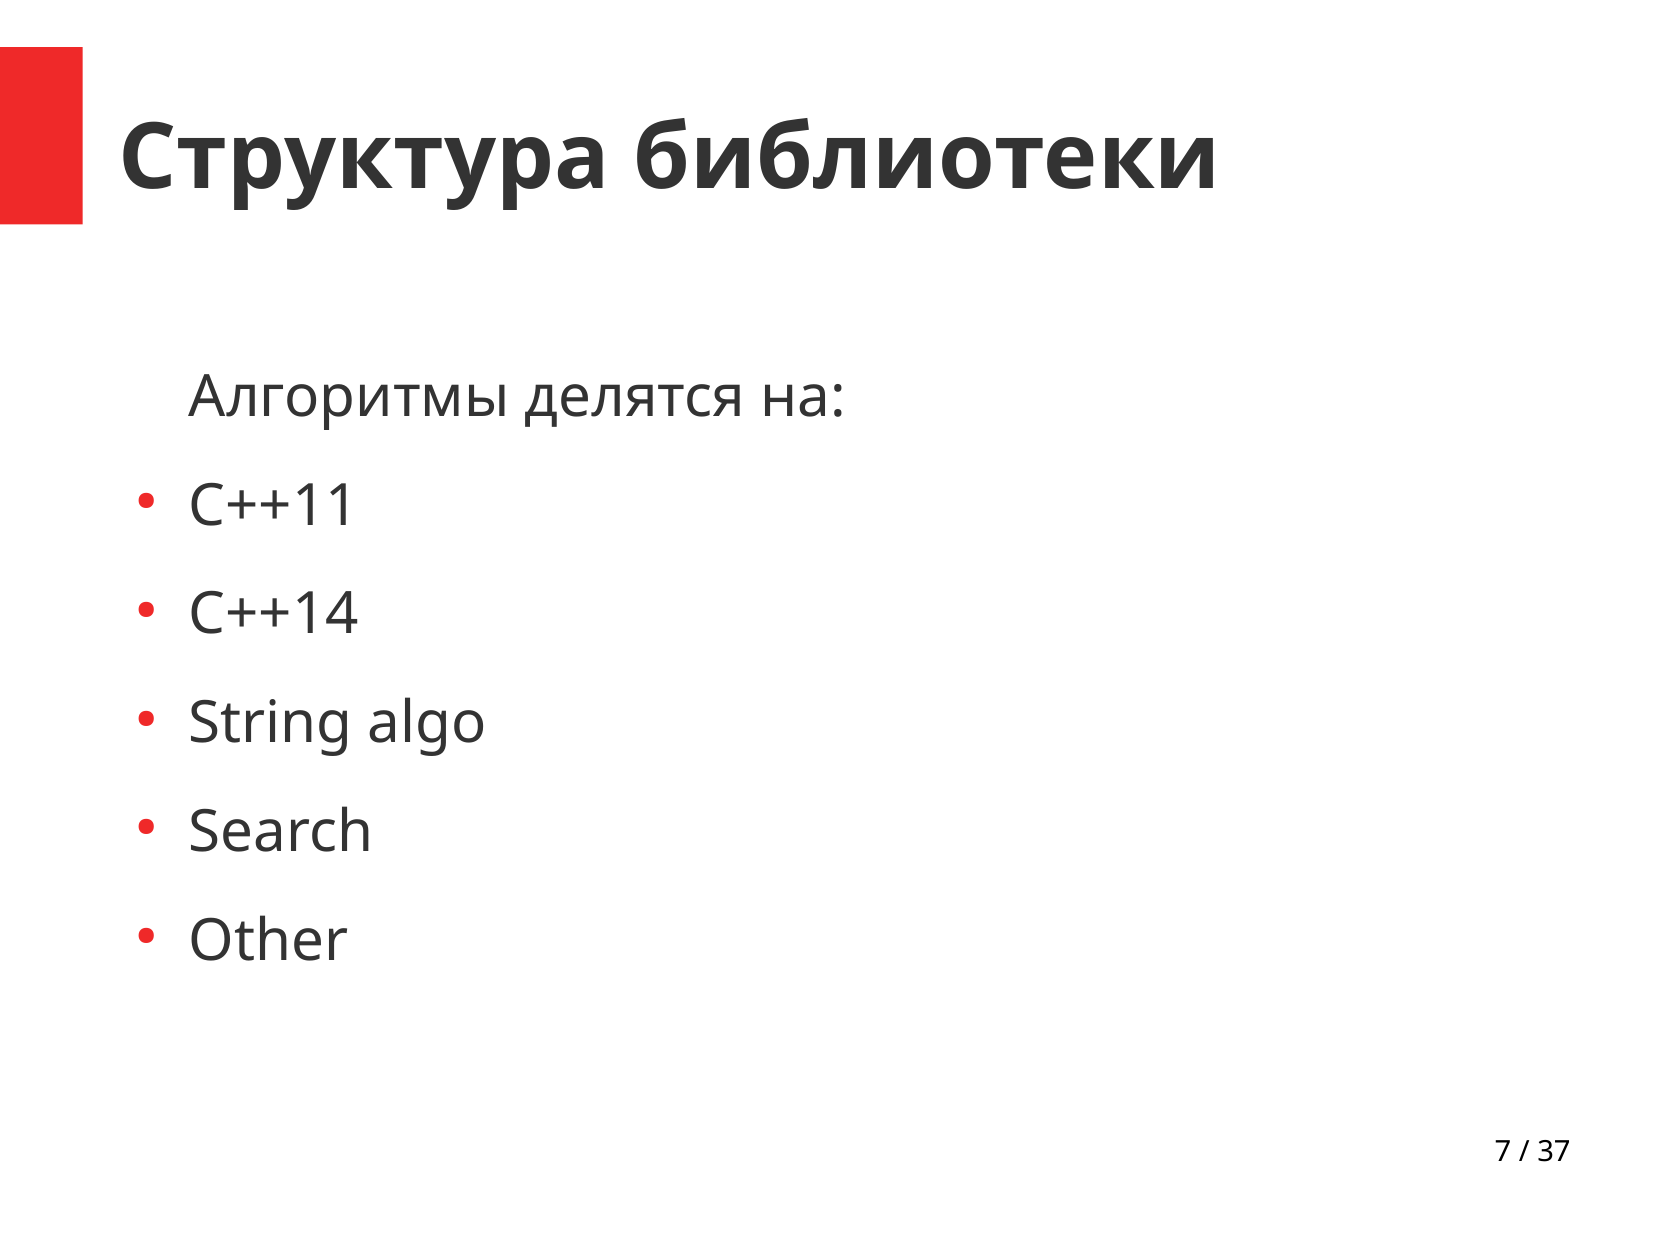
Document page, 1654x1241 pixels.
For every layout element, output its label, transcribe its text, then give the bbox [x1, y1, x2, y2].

title Структура библиотеки [118, 49, 1571, 257]
list Алгоритмы делятся на: C++11 C++14 String algo Search Other [118, 354, 1536, 1074]
